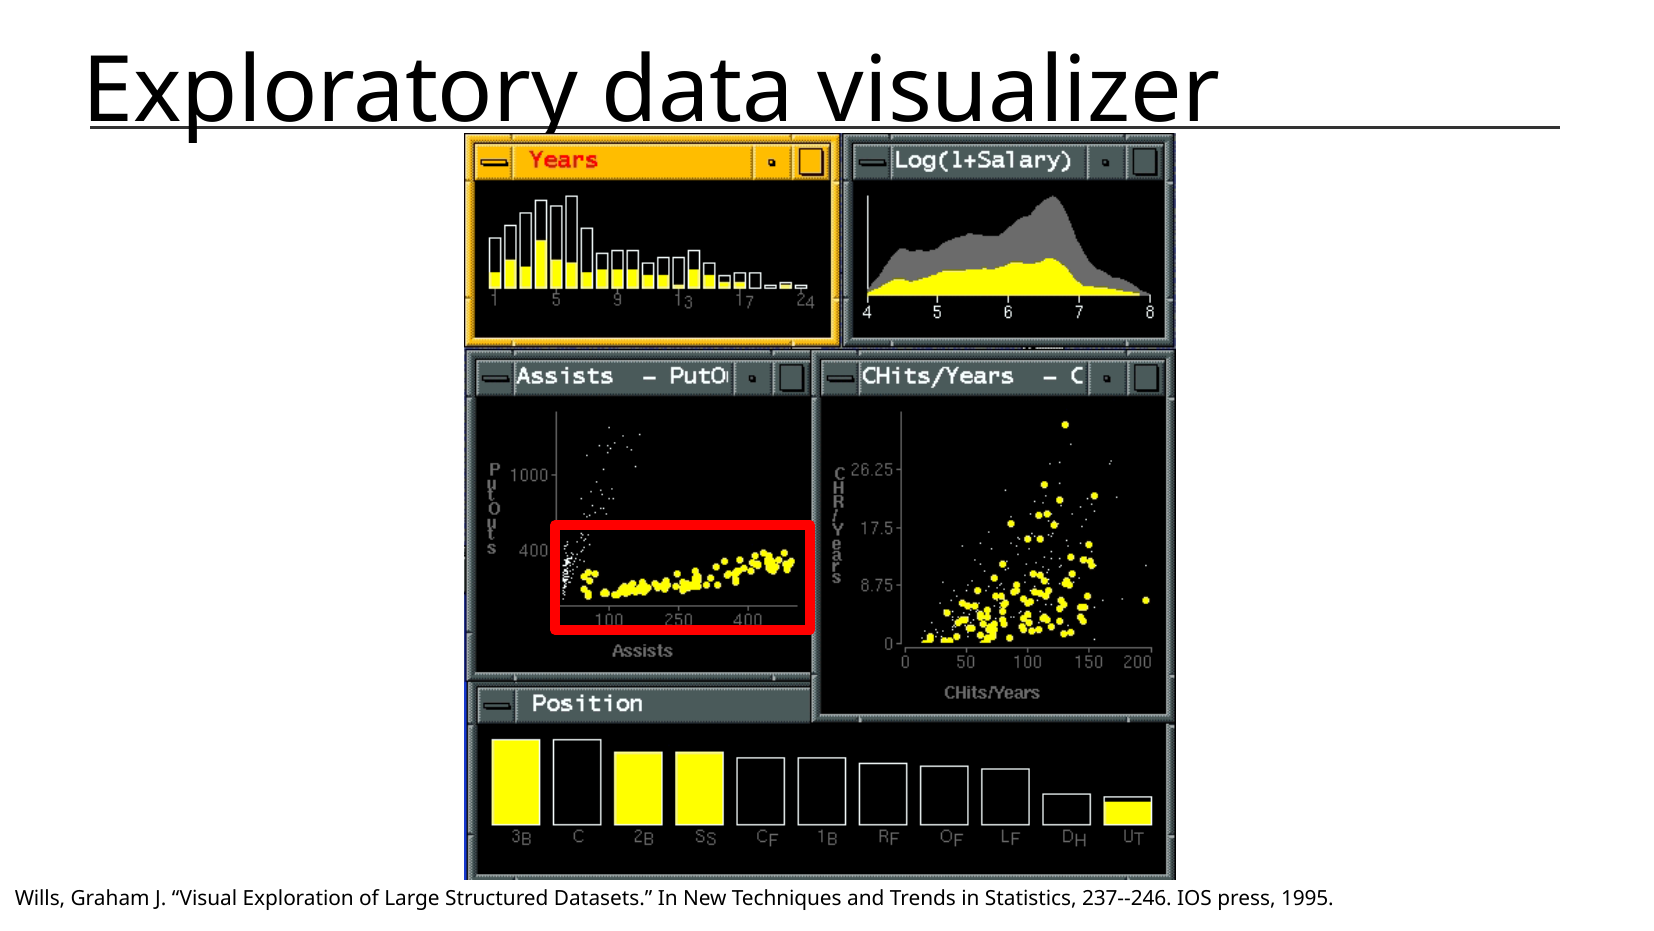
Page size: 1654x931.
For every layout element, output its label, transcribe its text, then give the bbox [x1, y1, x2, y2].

text_box Wills, Graham J. “Visual Exploration of Large Structured Datasets.” In New Techniques and Trends in Statistics, 237--246. IOS press, 1995. [0, 875, 1390, 916]
picture [464, 133, 1176, 880]
title Exploratory data visualizer [82, 32, 1571, 140]
